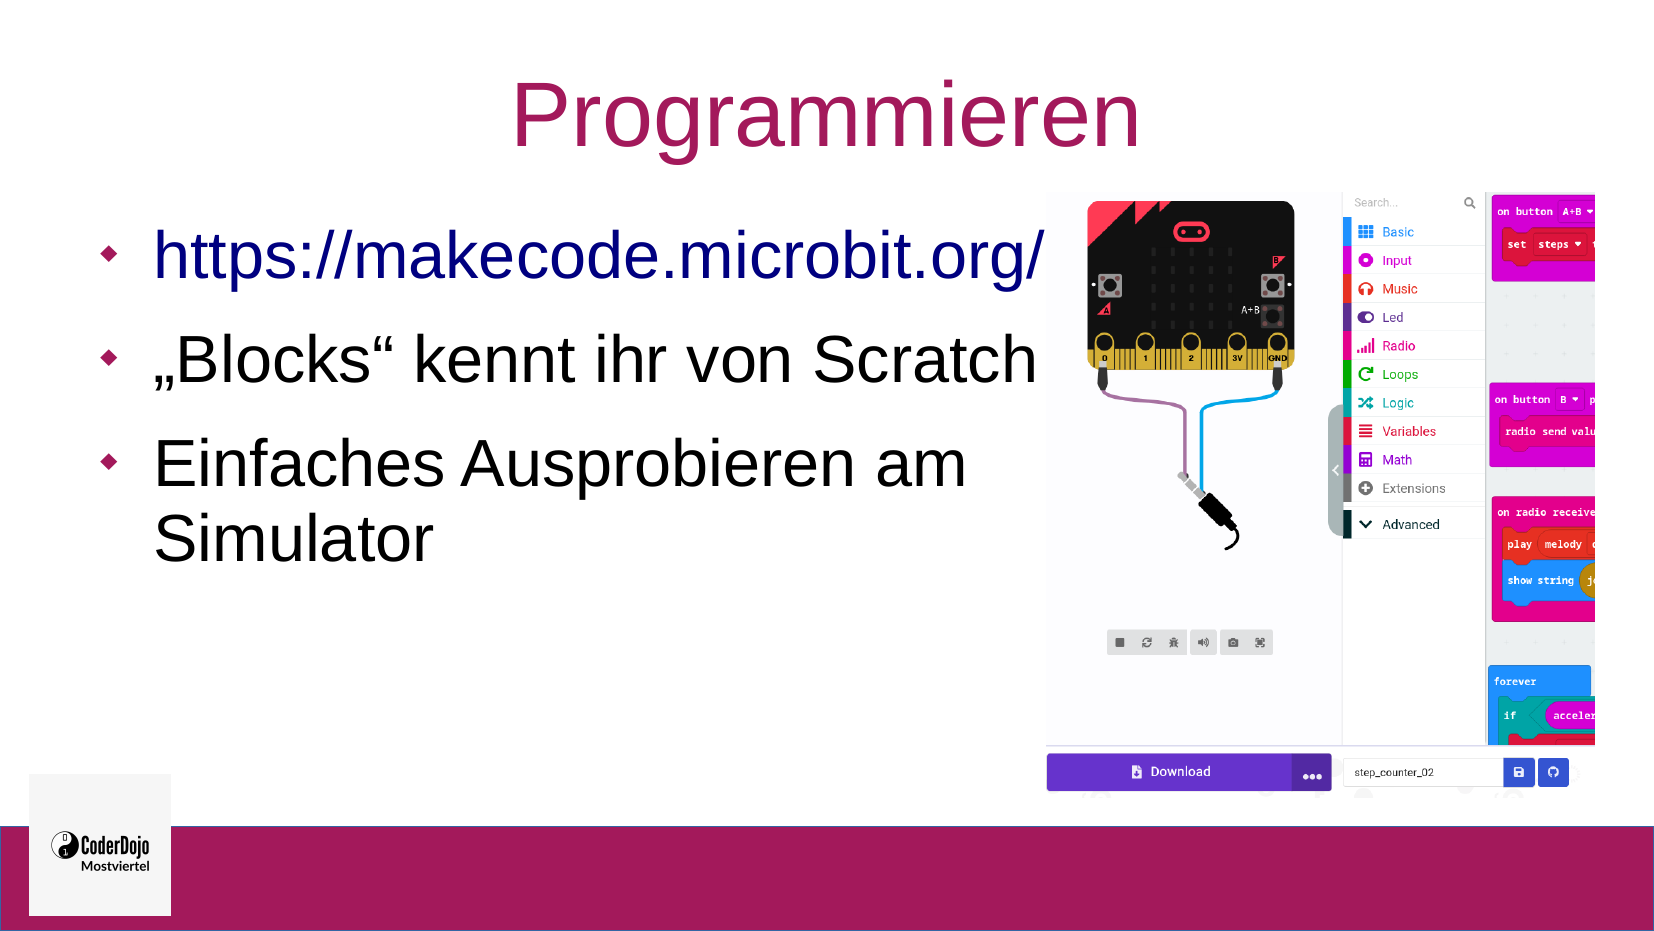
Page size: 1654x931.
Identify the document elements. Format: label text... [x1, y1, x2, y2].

picture [29, 774, 171, 916]
title Programmieren [82, 37, 1571, 193]
picture [1046, 192, 1595, 798]
list https://makecode.microbit.org/ „Blocks“ kennt ihr von Scratch Einfaches Ausprobieren am Simulator [82, 217, 1046, 758]
